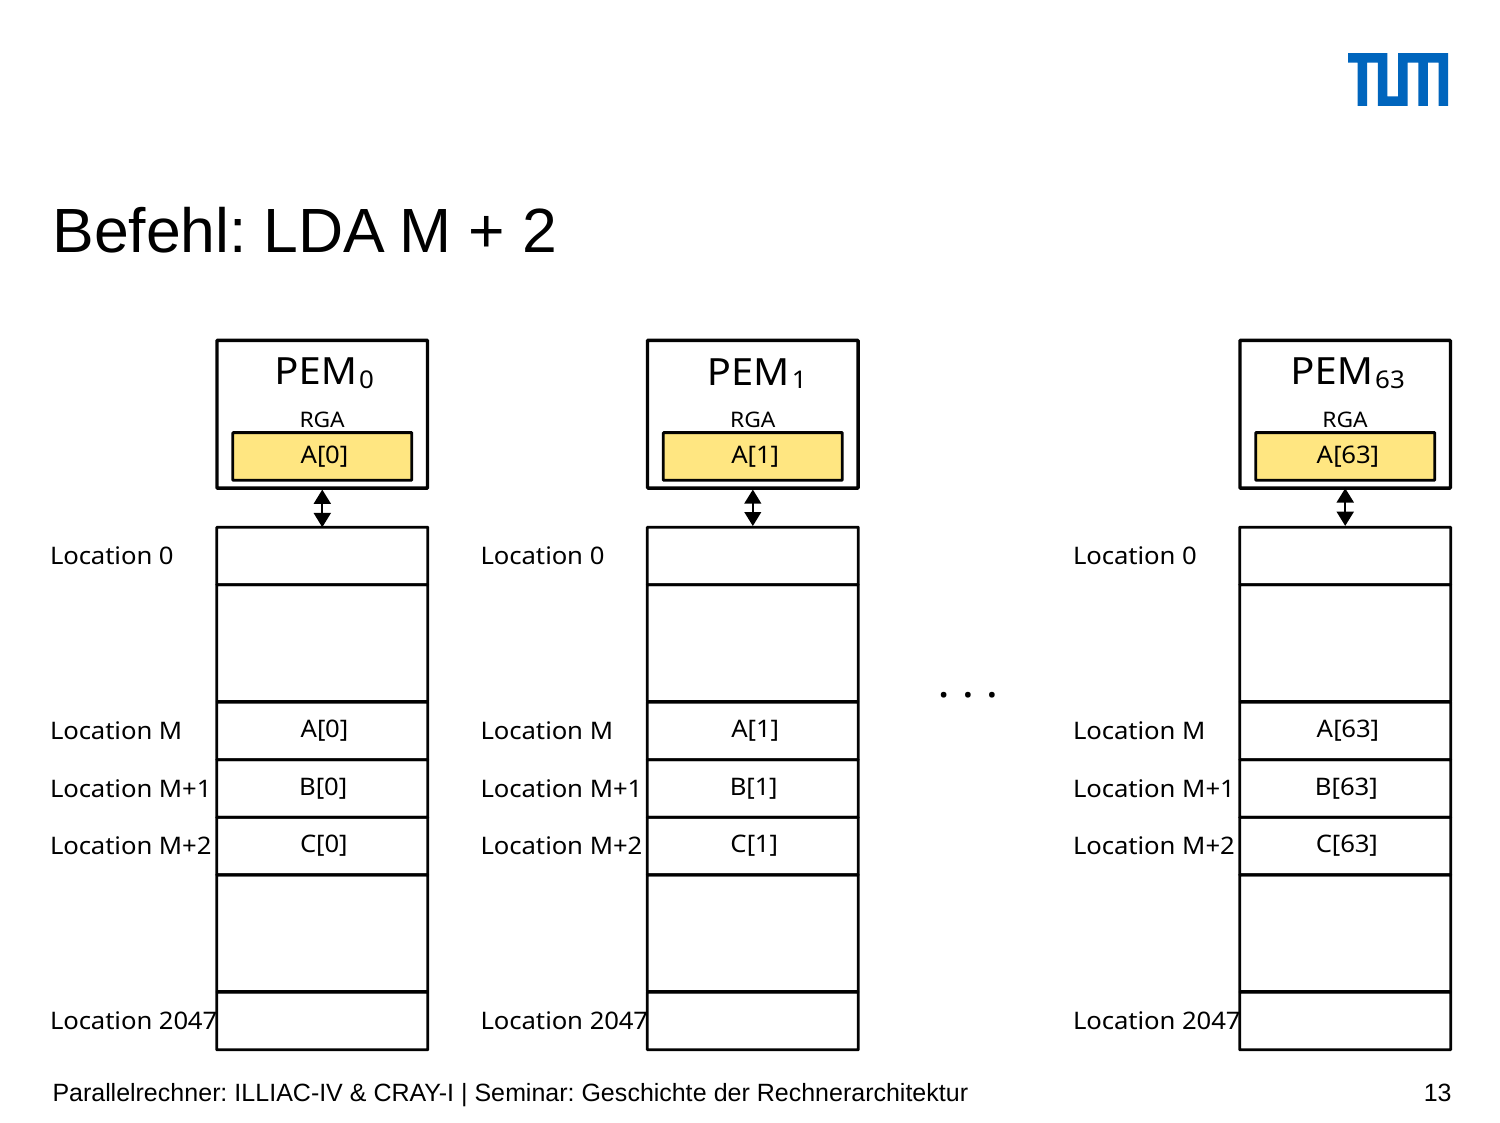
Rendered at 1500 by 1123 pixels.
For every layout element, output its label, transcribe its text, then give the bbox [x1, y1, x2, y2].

picture [52, 338, 1453, 1052]
title Befehl: LDA M + 2 [52, 199, 1453, 262]
